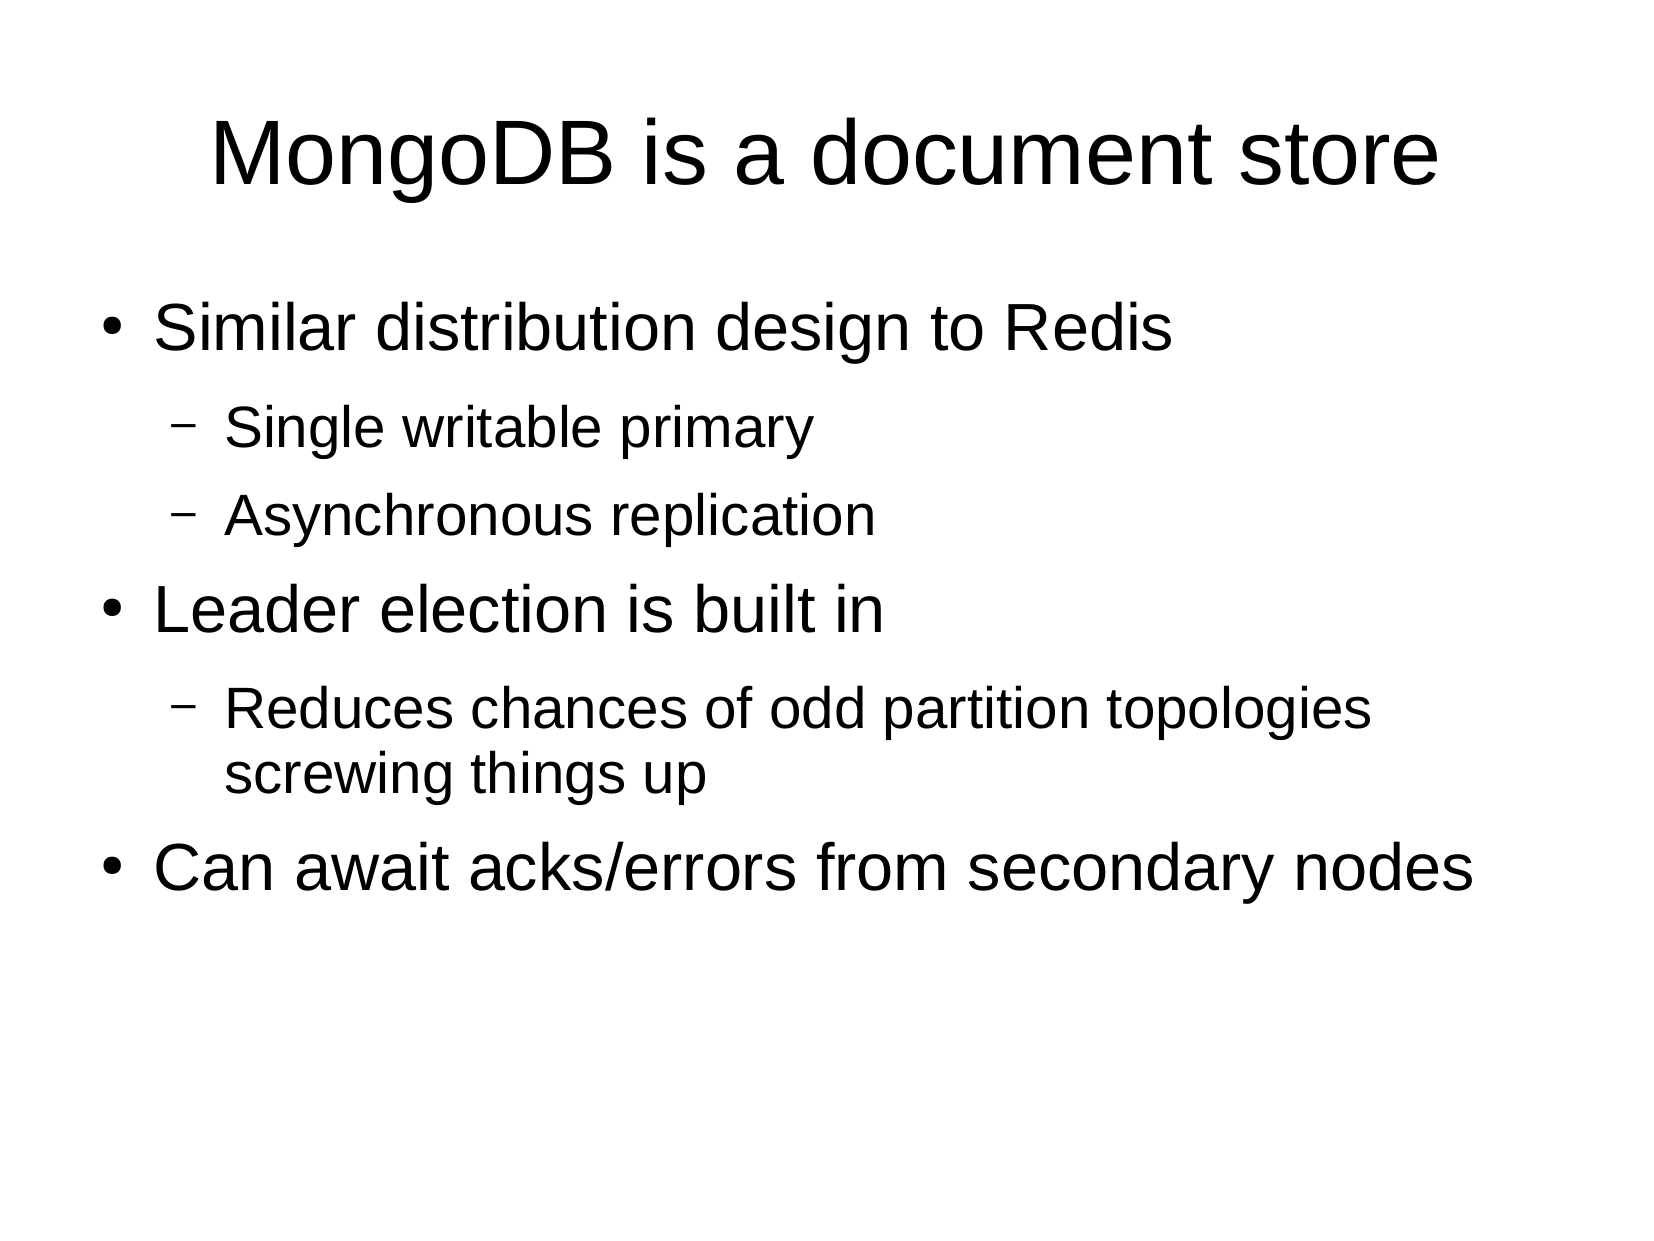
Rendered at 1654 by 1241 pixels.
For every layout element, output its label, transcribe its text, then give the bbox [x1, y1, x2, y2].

title MongoDB is a document store [82, 49, 1571, 257]
list Similar distribution design to Redis Single writable primary Asynchronous replication Leader election is built in Reduces chances of odd partition topologies screwing things up Can await acks/errors from secondary nodes [82, 290, 1538, 1010]
